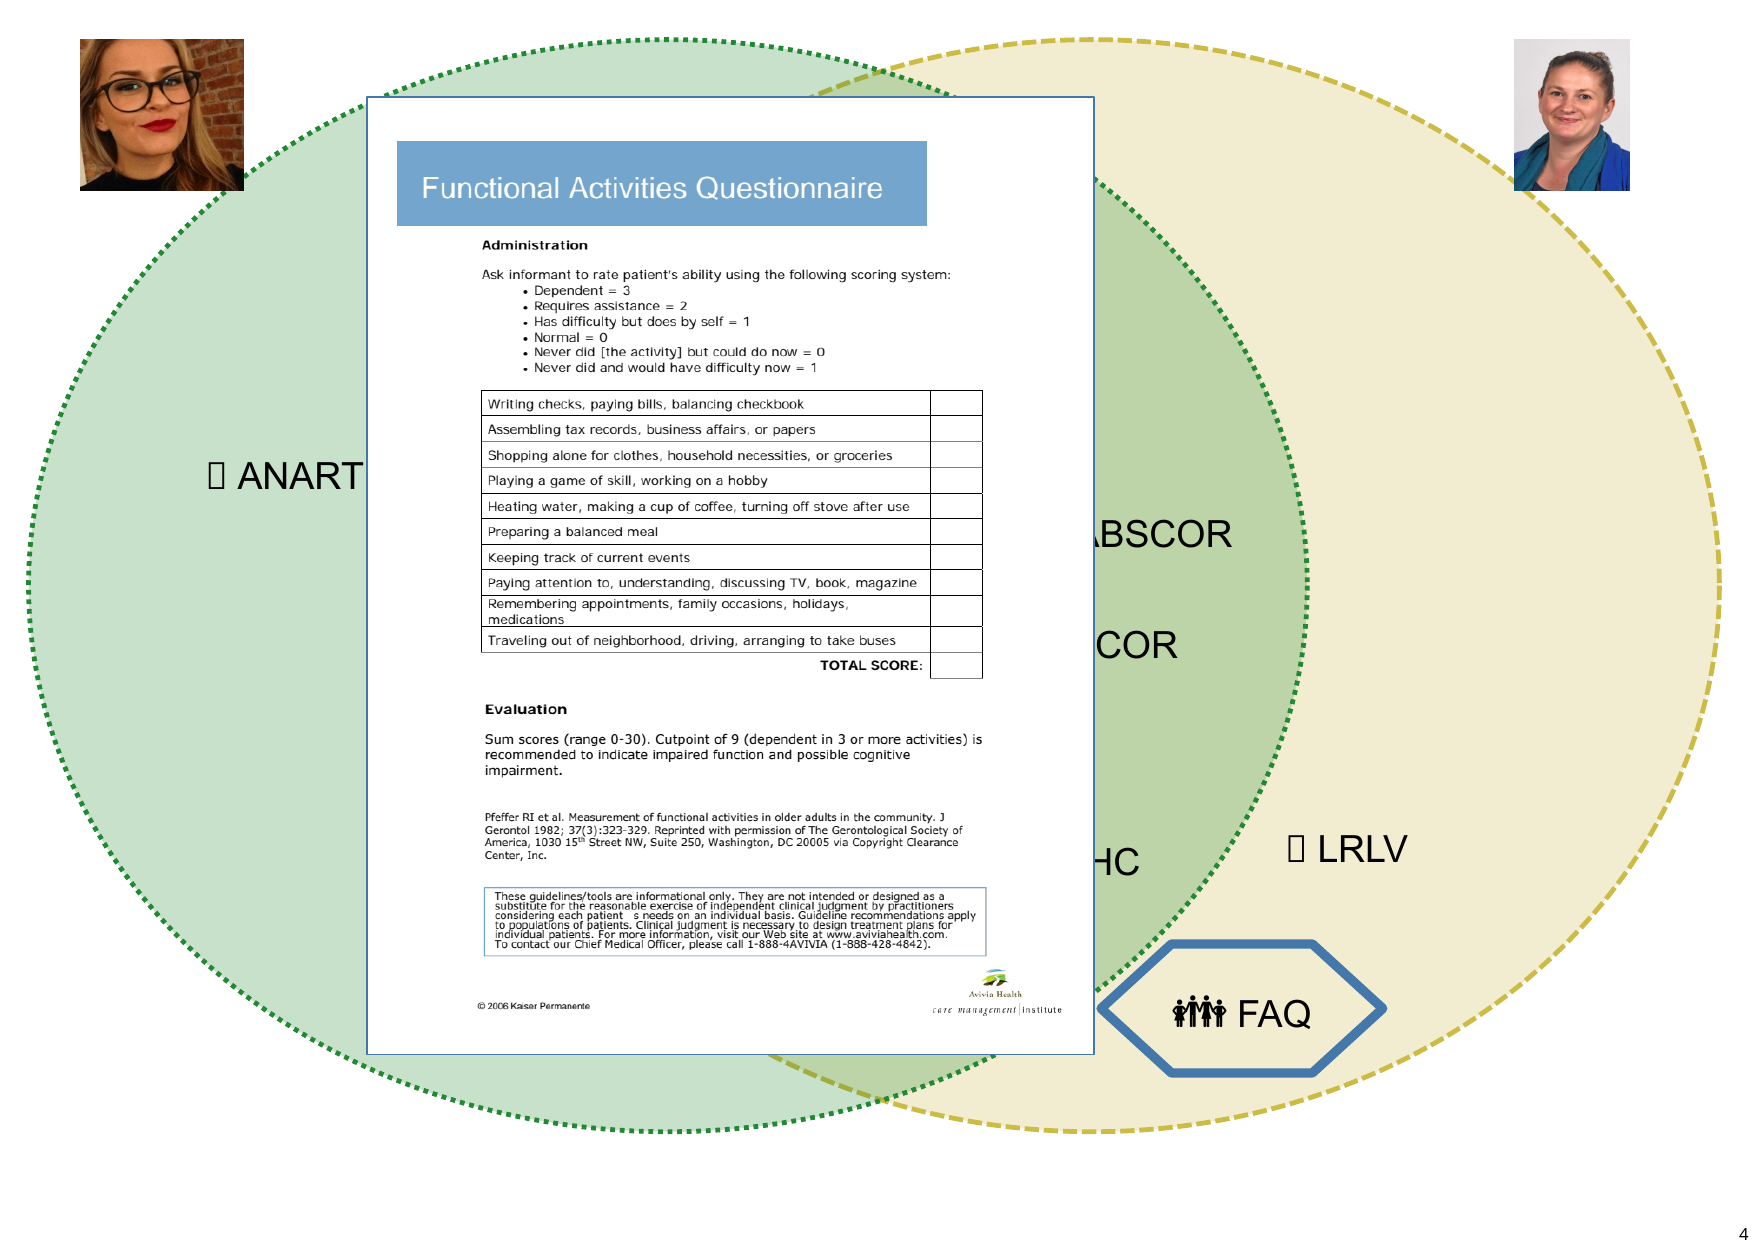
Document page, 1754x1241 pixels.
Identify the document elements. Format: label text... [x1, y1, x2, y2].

picture [1514, 39, 1630, 191]
text_box 🧬 Apoe4 [424, 1055, 624, 1065]
text_box ⏰ TRAASCOR [1094, 611, 1209, 677]
text_box 🧠 LRLV [1270, 815, 1453, 881]
picture [377, 118, 1084, 1033]
picture [80, 39, 244, 191]
text_box ⏰ ANARTERR [190, 441, 367, 507]
text_box ⏰ TRABSCOR [1094, 499, 1264, 565]
text_box ⏰ RAVLT [1094, 375, 1101, 441]
text_box 👪 FAQ [1161, 970, 1323, 1047]
text_box 🧠 LRHHC [1094, 827, 1185, 893]
text_box [28, 39, 1720, 1132]
